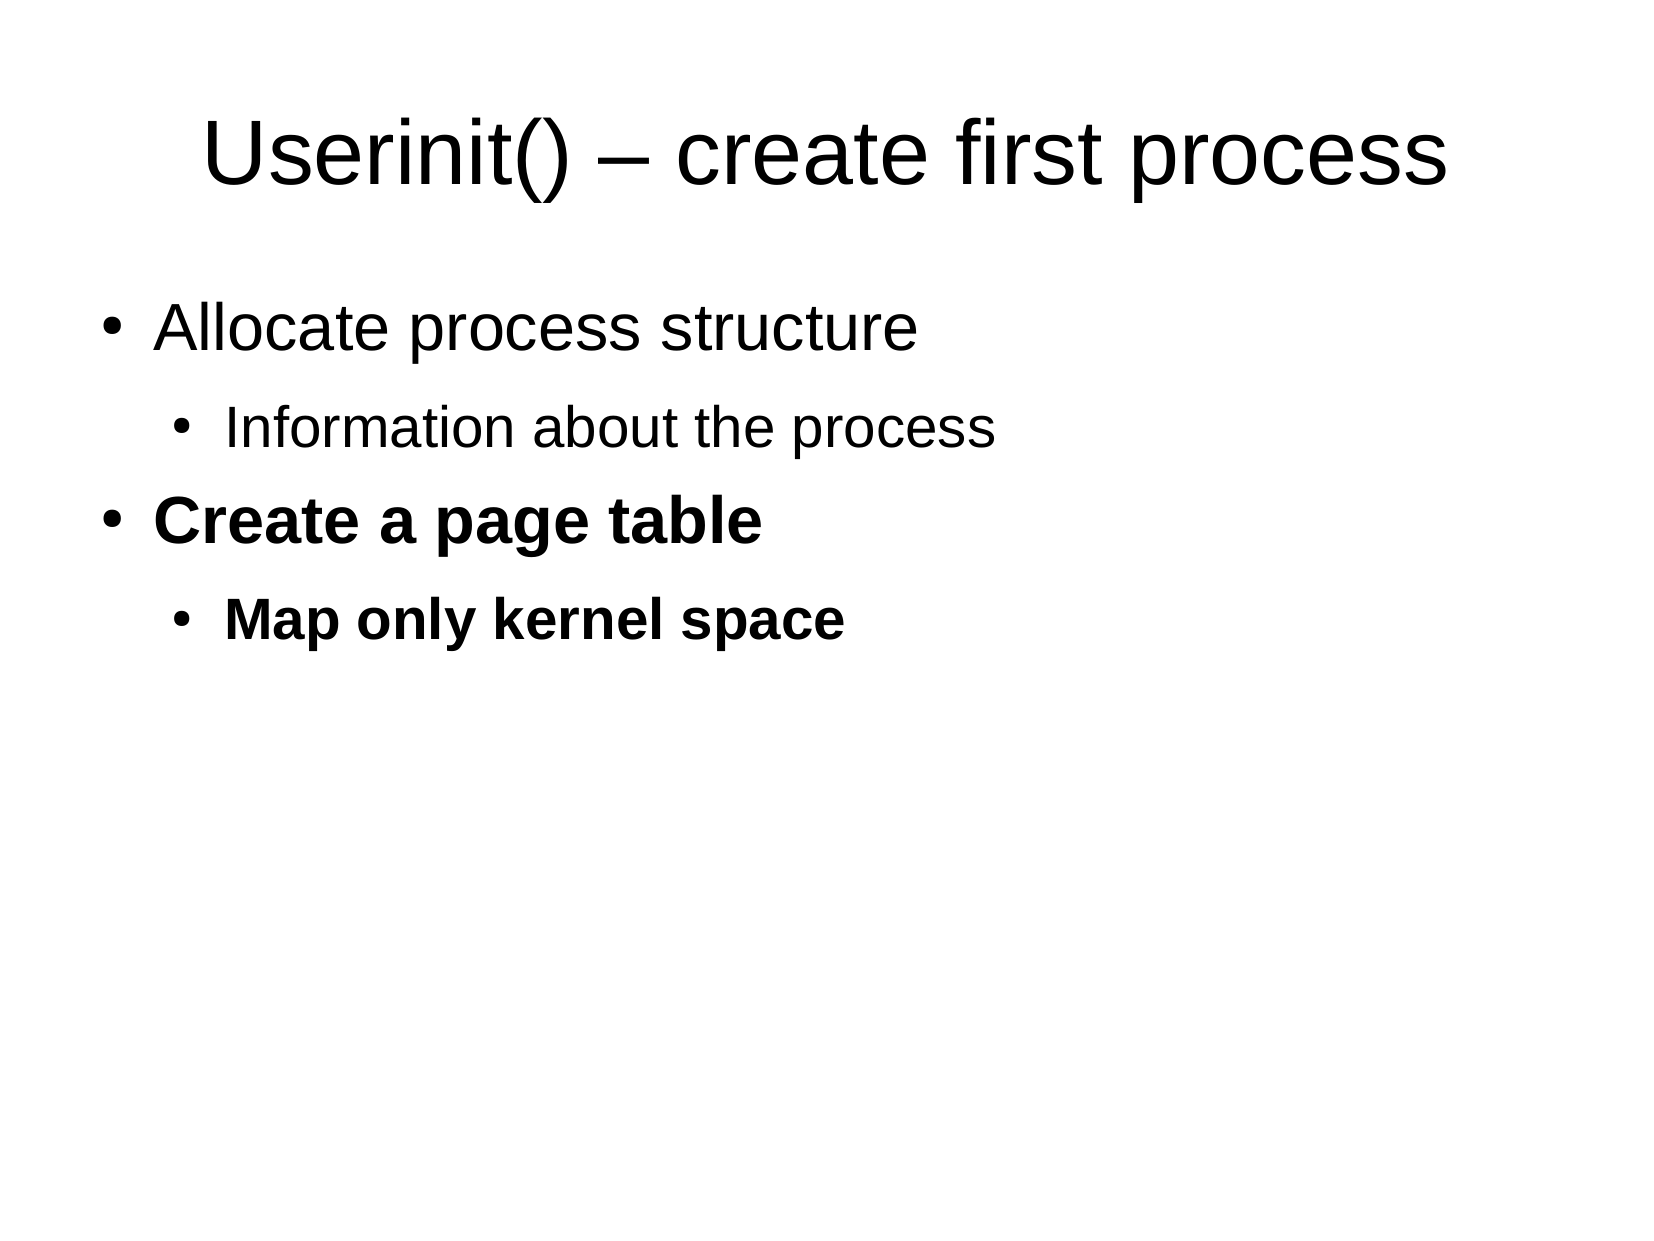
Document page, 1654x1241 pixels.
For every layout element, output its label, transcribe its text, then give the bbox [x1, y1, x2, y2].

title Userinit() – create first process [82, 49, 1571, 257]
list Allocate process structure Information about the process Create a page table Map only kernel space [82, 290, 1571, 1010]
